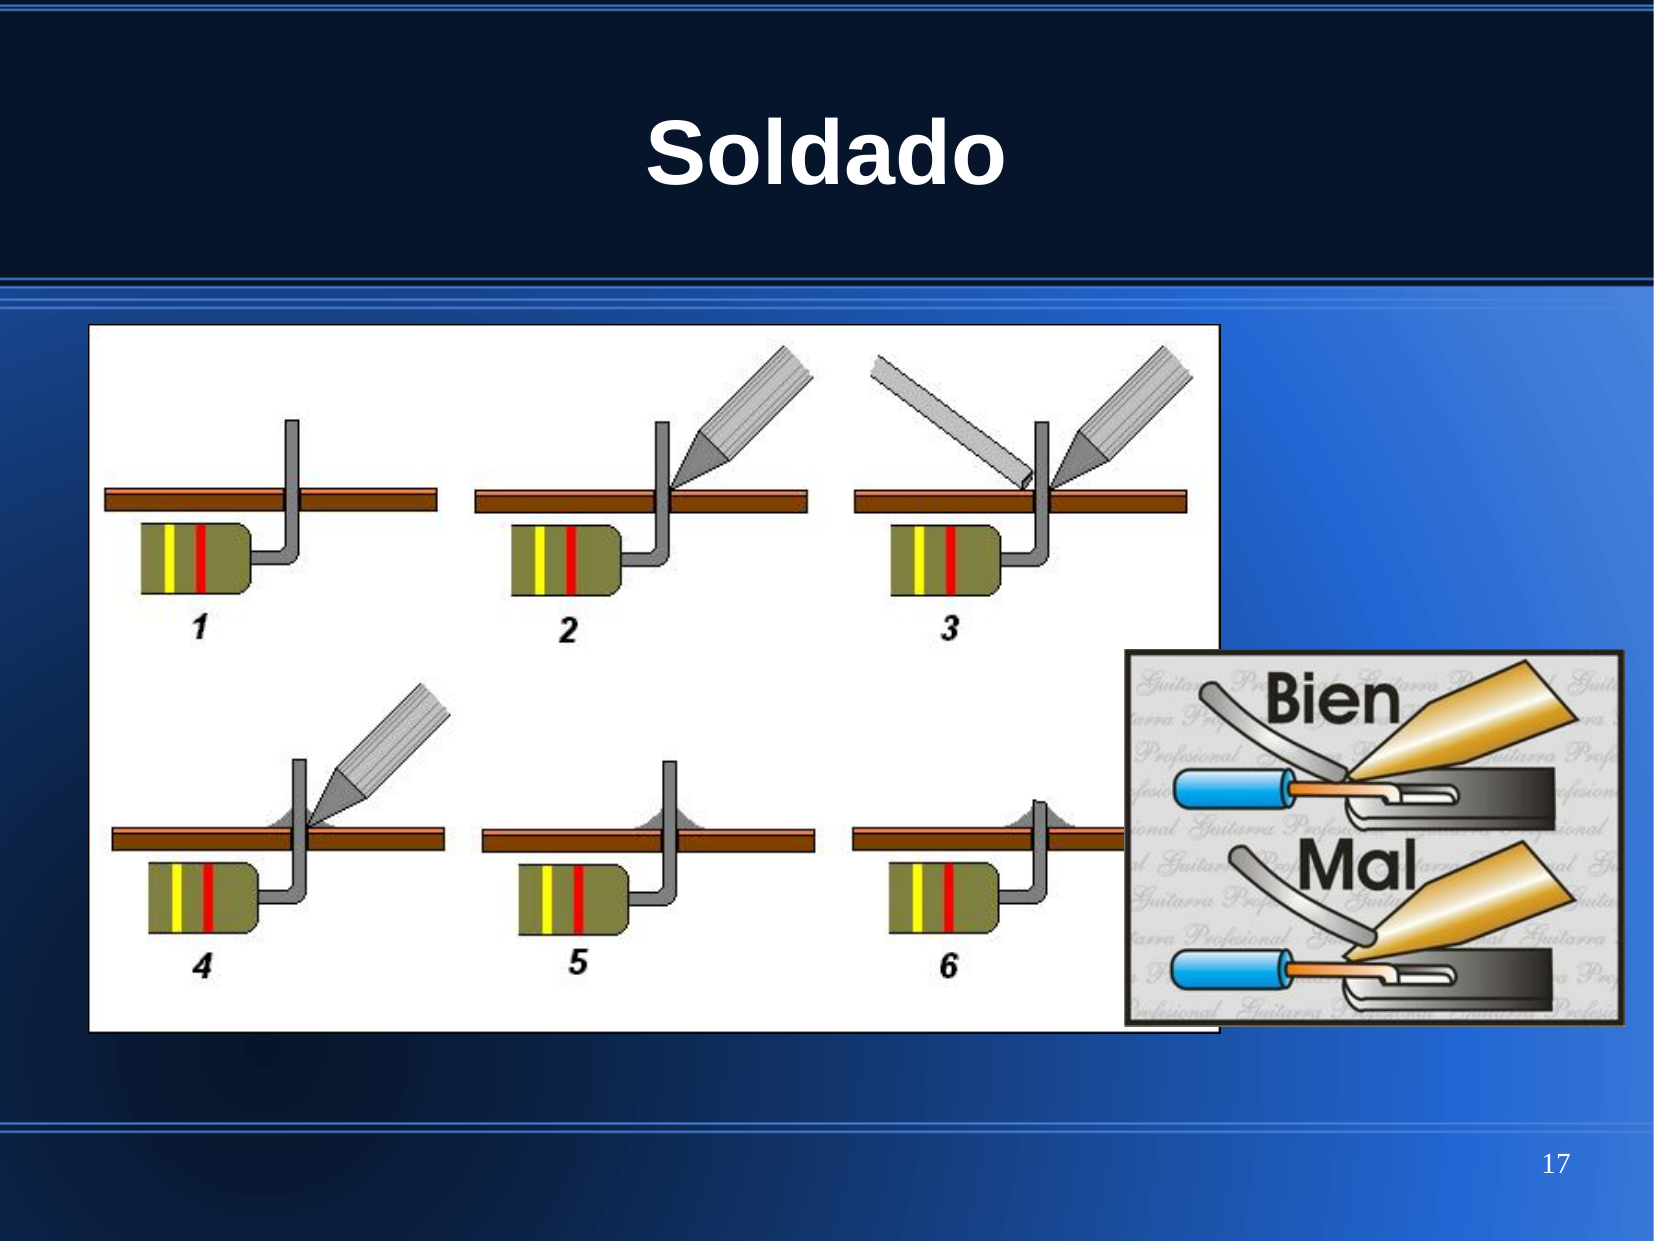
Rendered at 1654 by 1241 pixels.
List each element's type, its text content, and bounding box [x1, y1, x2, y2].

title Soldado [82, 49, 1571, 257]
picture [0, 0, 1654, 1241]
